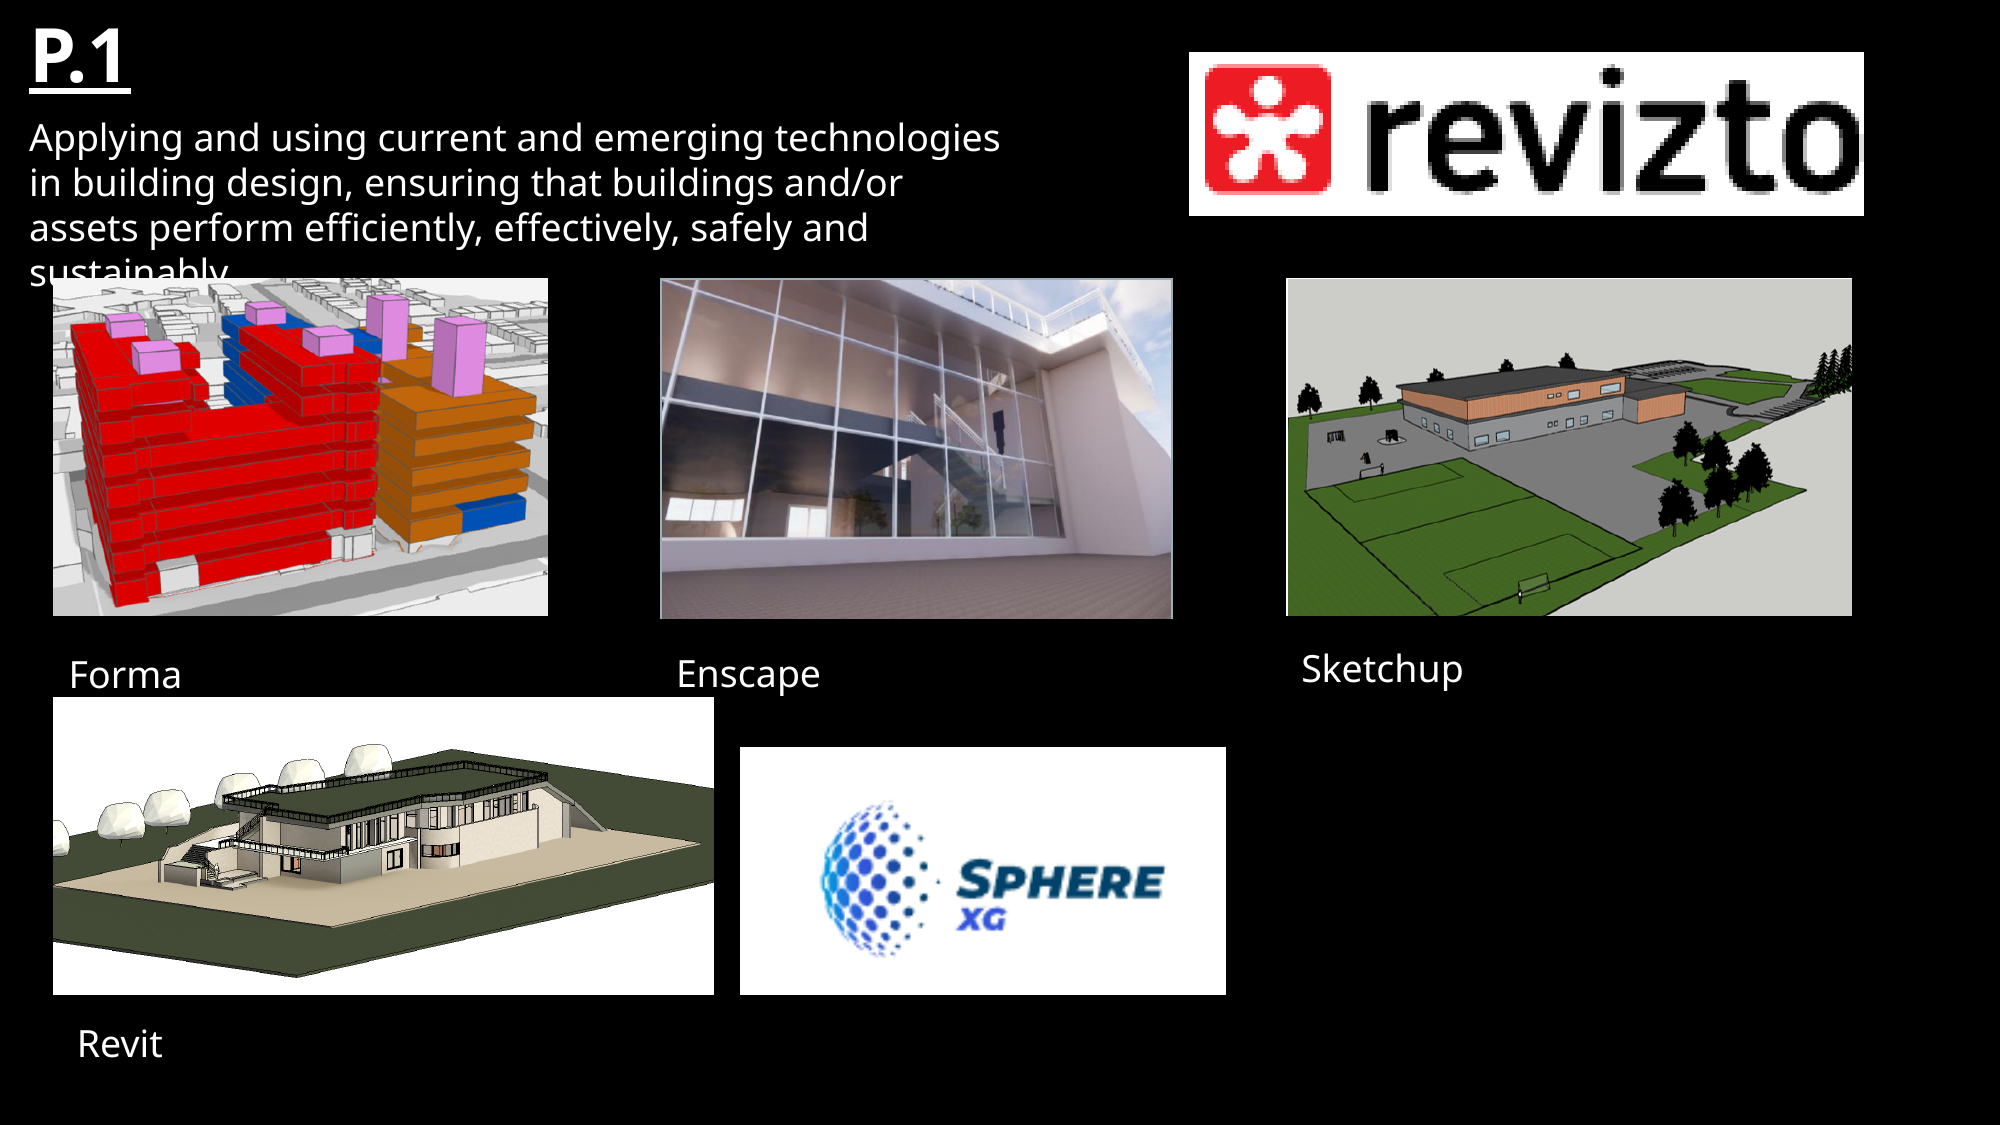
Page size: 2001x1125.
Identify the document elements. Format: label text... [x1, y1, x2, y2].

text_box Enscape [660, 642, 914, 703]
text_box Sketchup [1286, 637, 1539, 698]
picture [1286, 278, 1852, 616]
text_box Forma [53, 643, 306, 705]
picture [1189, 53, 1864, 216]
picture [740, 747, 1226, 995]
picture [660, 278, 1173, 619]
text_box P.1 [14, 0, 165, 106]
picture [53, 278, 548, 616]
picture [53, 697, 714, 995]
text_box Applying and using current and emerging technologies in building design, ensuring that buildings and/or assets perform efficiently, effectively, safely and sustainably [14, 106, 1021, 258]
text_box Revit [61, 1012, 315, 1074]
